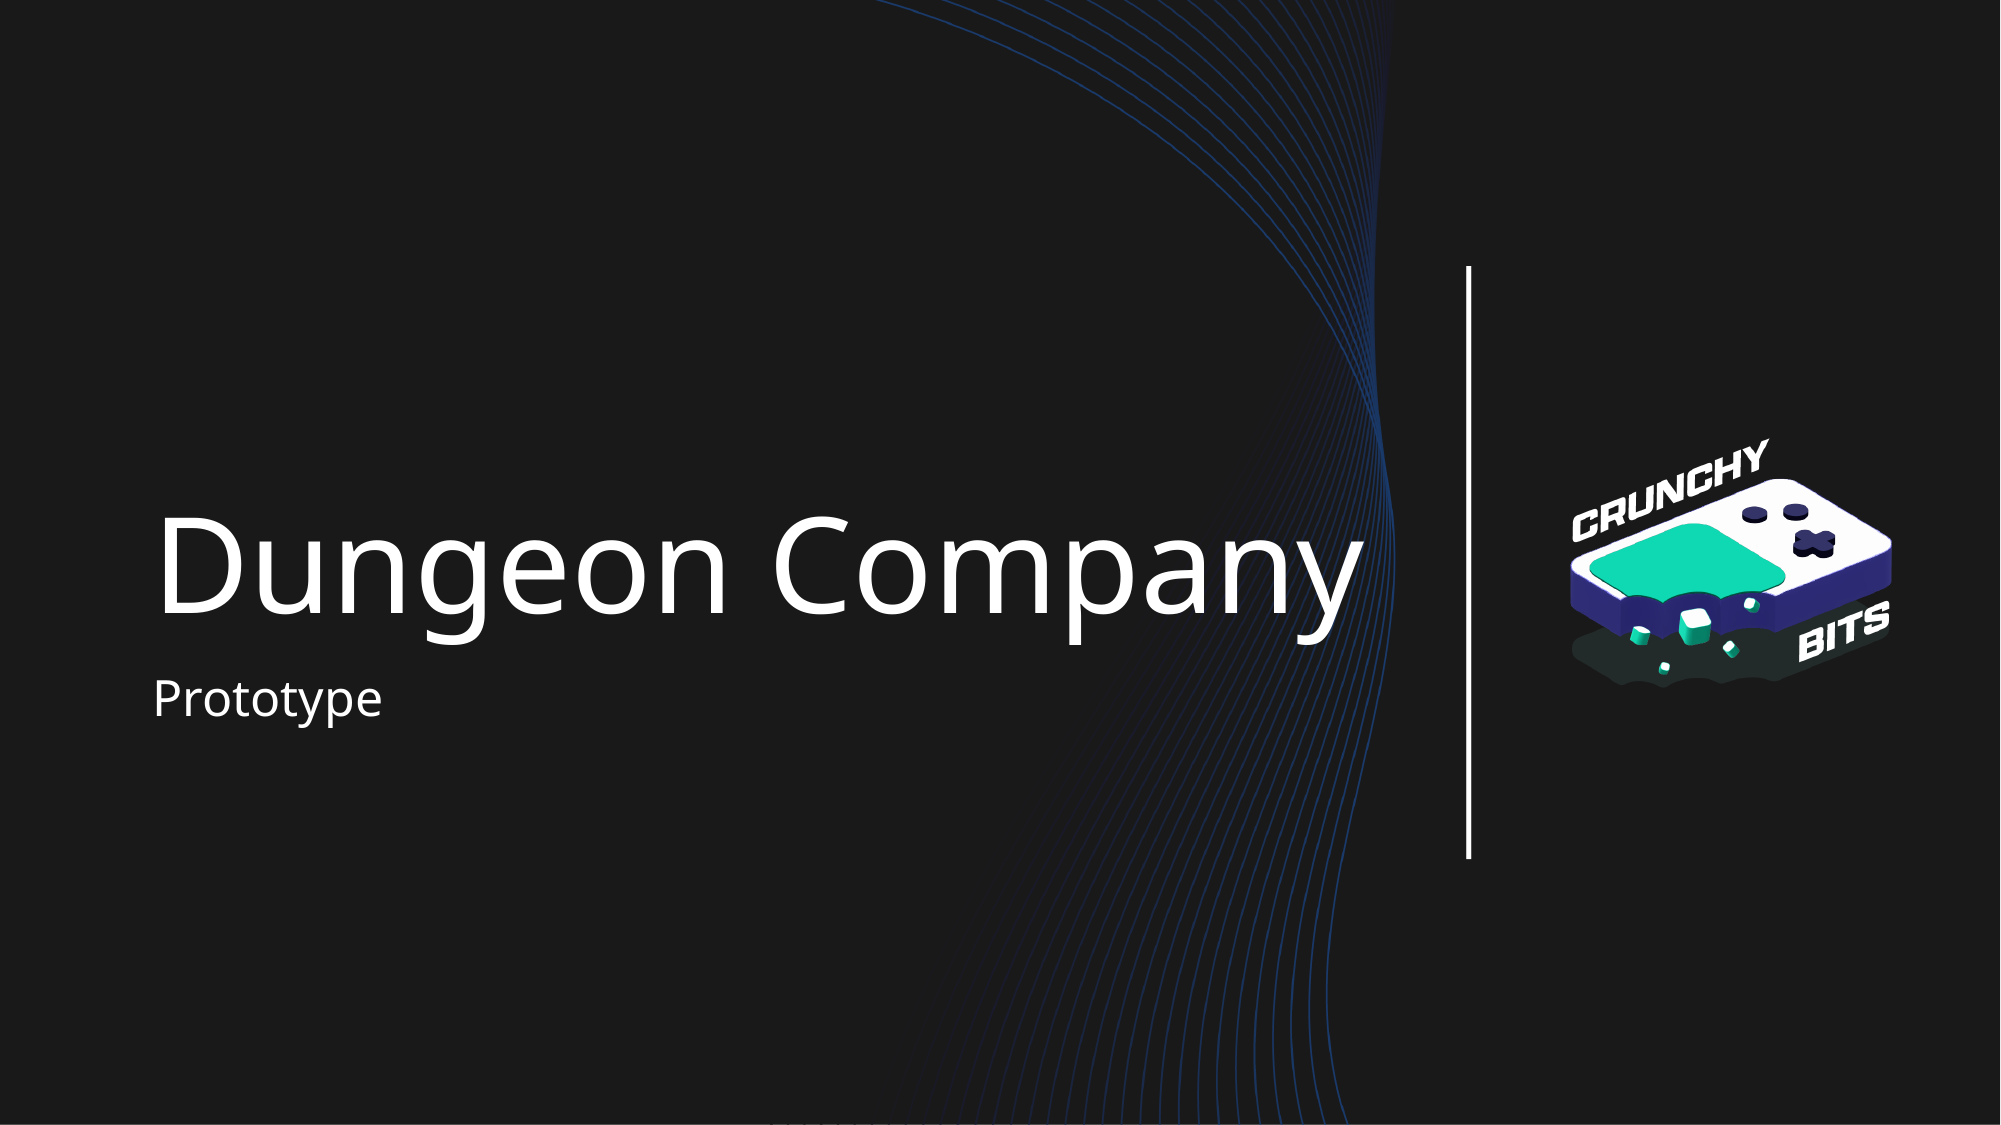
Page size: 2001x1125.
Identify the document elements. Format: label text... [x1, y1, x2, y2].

title Dungeon Company [137, 188, 1447, 651]
subtitle Prototype [137, 665, 1447, 937]
